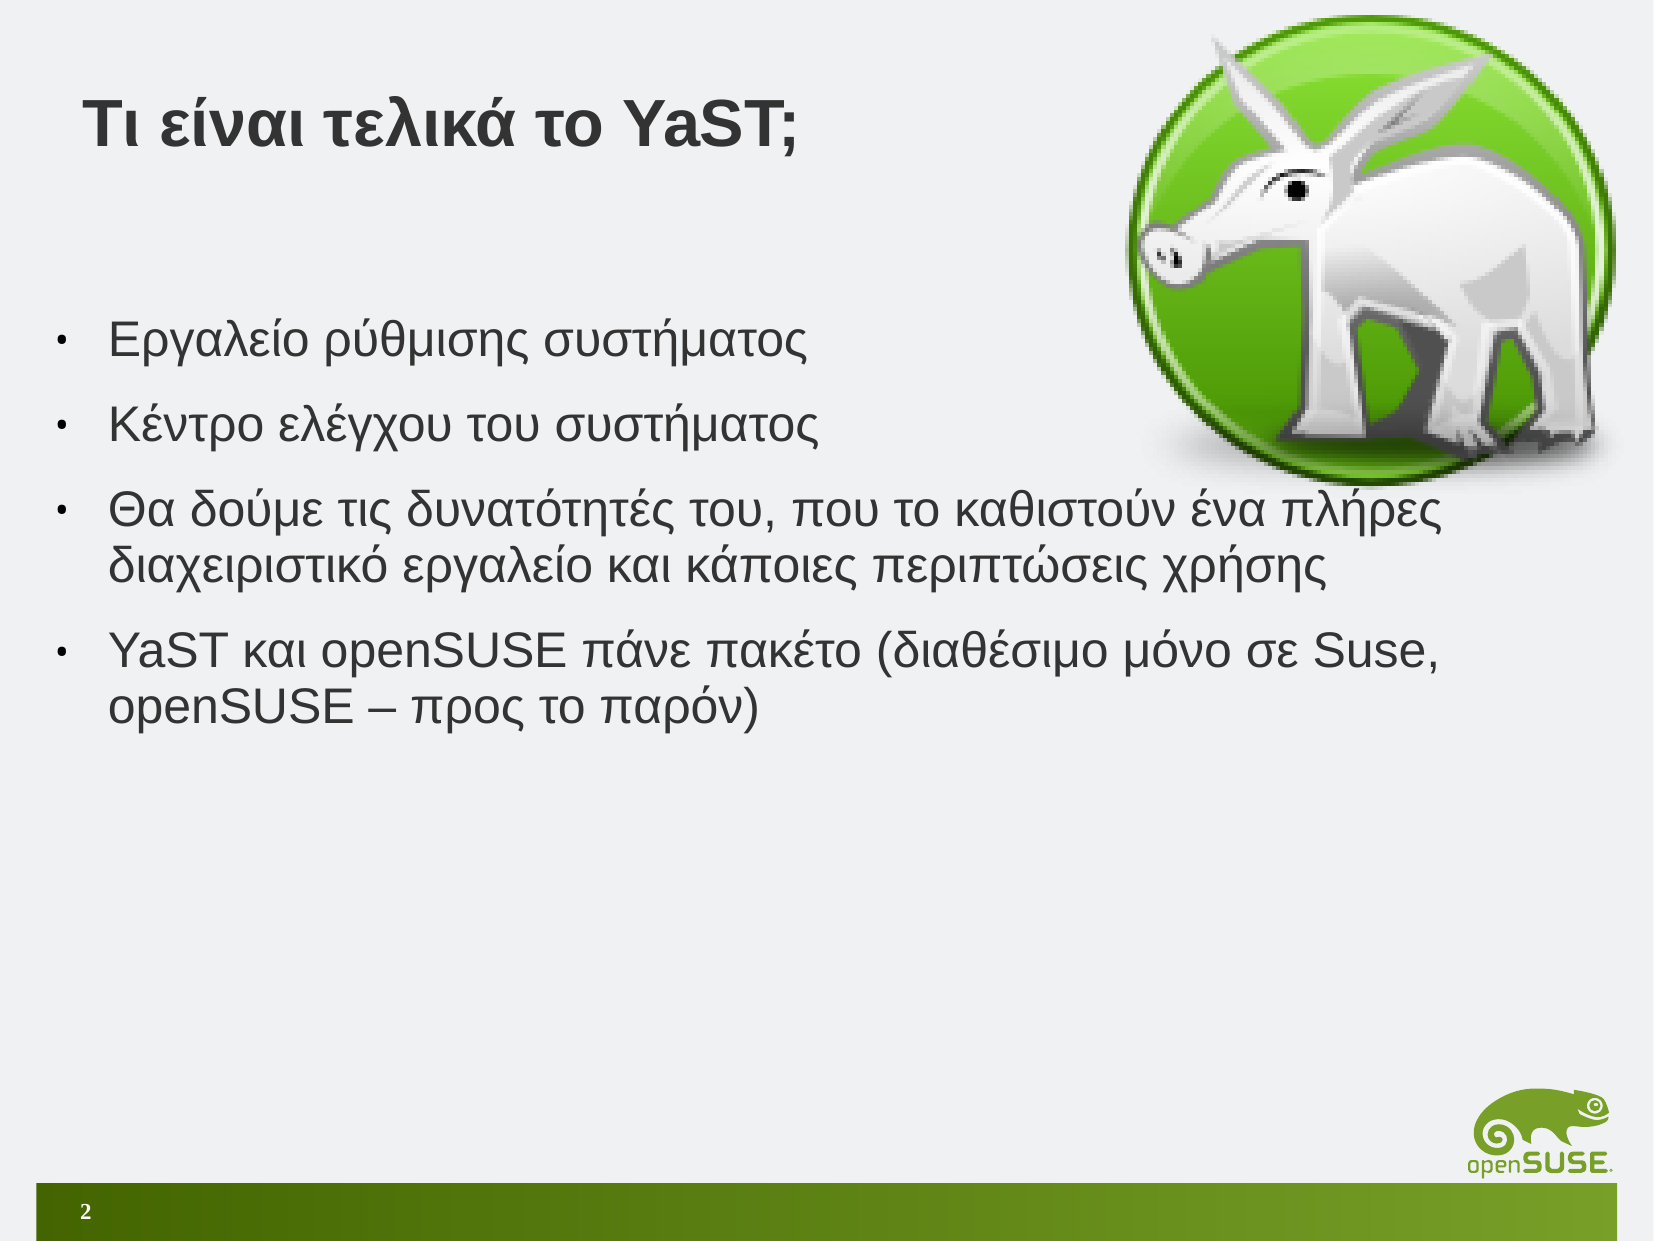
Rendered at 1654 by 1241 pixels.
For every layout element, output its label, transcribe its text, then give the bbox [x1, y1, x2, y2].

picture [0, 0, 1654, 1241]
title Τι είναι τελικά το YaST; [82, 49, 1571, 198]
list Εργαλείο ρύθμισης συστήματος Κέντρο ελέγχου του συστήματος Θα δούμε τις δυνατότητές του, που το καθιστούν ένα πλήρες διαχειριστικό εργαλείο και κάποιες περιπτώσεις χρήσης YaST και openSUSE πάνε πακέτο (διαθέσιμο μόνο σε Suse, openSUSE – προς το παρόν) [37, 311, 1526, 1130]
